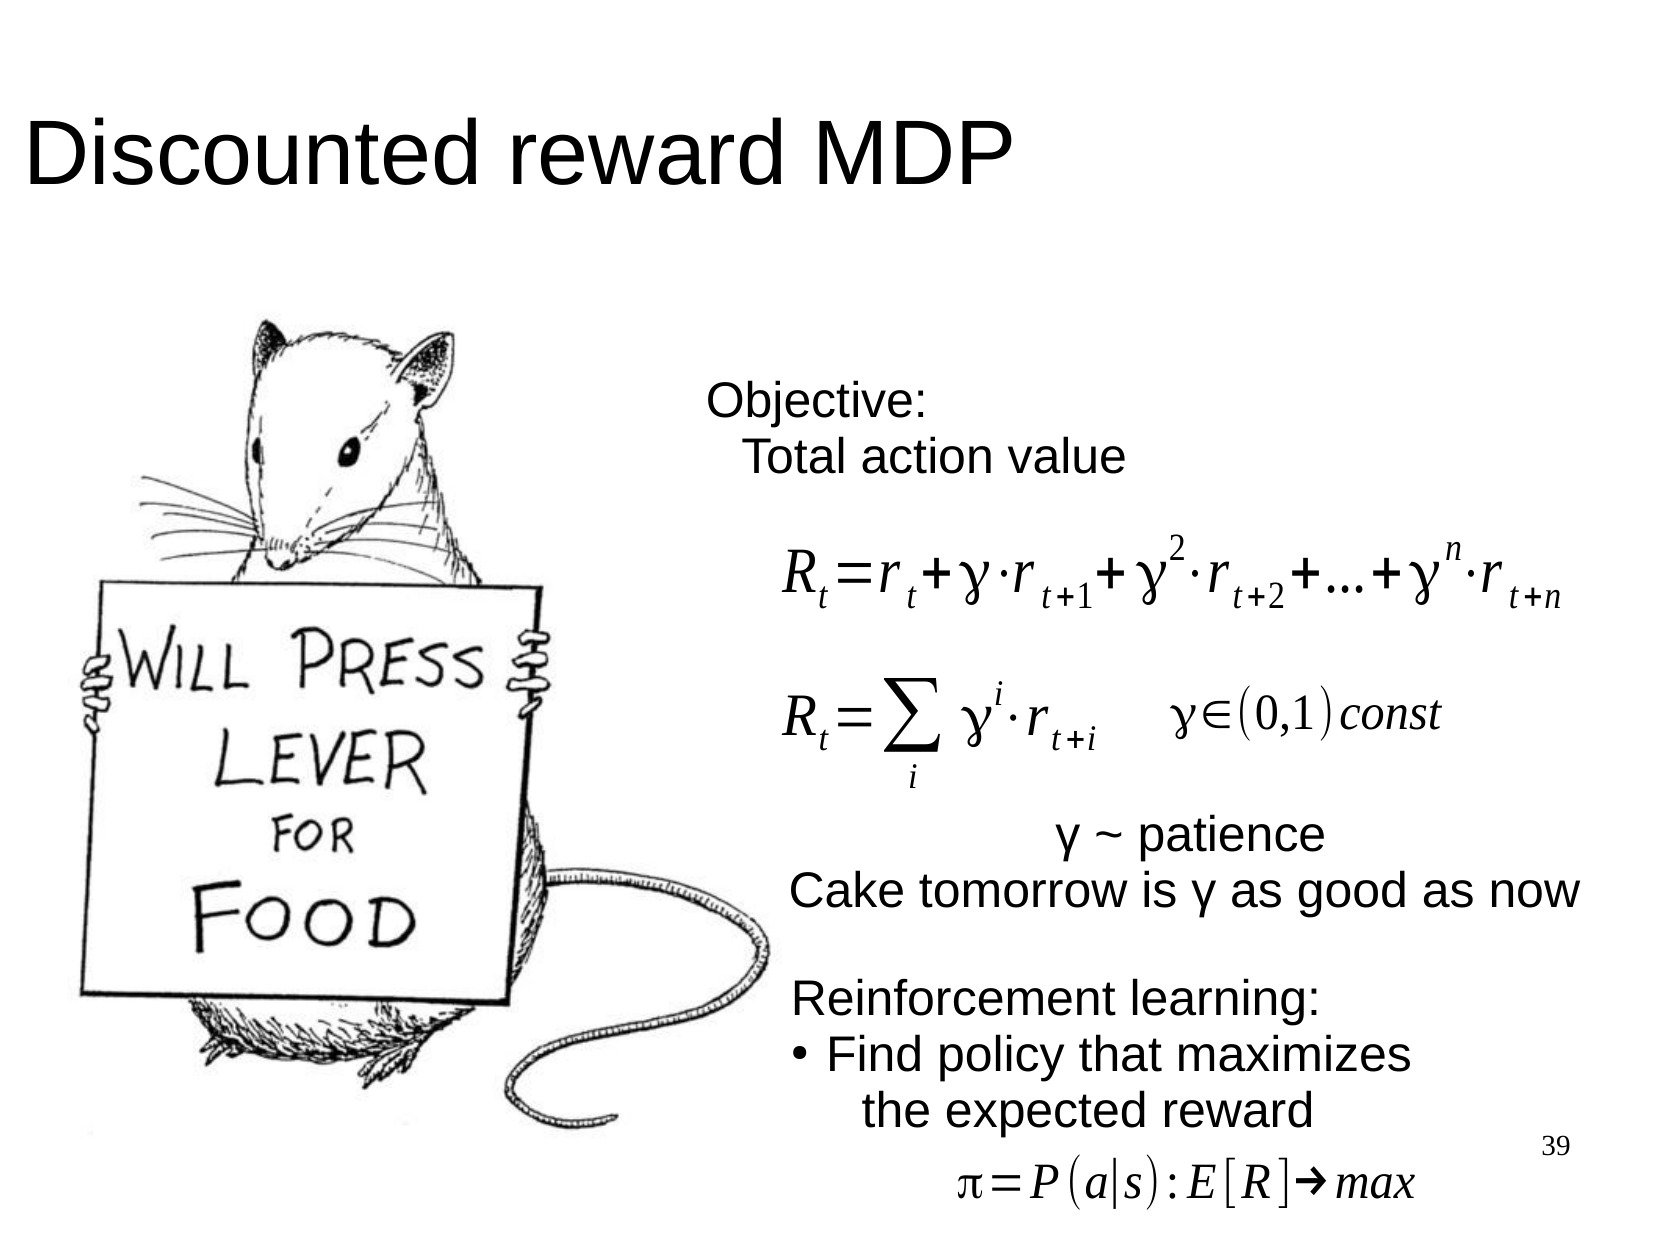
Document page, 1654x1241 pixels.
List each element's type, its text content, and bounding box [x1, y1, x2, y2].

chart [765, 523, 1576, 616]
title Discounted reward MDP [23, 49, 1512, 257]
text_box Reinforcement learning: Find policy that maximizes the expected reward [755, 969, 1654, 1139]
chart [945, 1151, 1430, 1213]
text_box Objective: Total action value [670, 371, 1654, 541]
picture [0, 250, 791, 1241]
chart [765, 671, 1111, 796]
chart [1155, 681, 1456, 743]
text_box γ ~ patience Cake tomorrow is γ as good as now [753, 805, 1594, 919]
